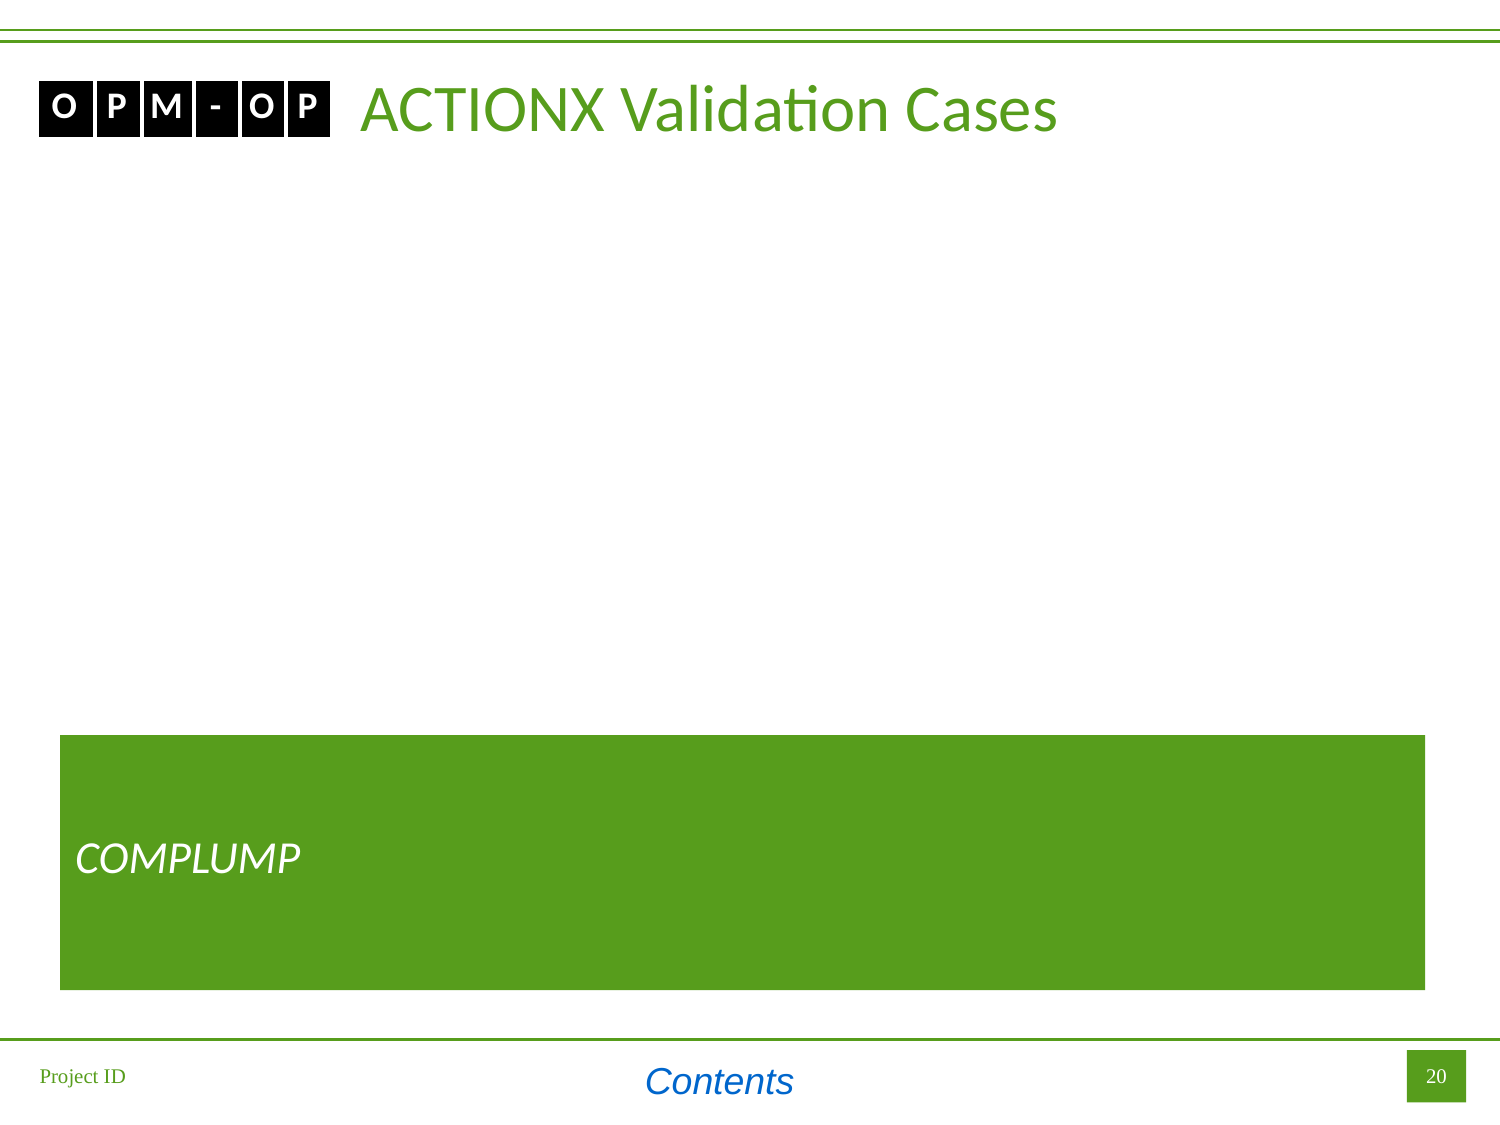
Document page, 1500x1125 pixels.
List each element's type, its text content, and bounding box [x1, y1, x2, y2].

title ACTIONX Validation Cases [360, 77, 1425, 153]
list COMPLUMP [60, 735, 1426, 991]
